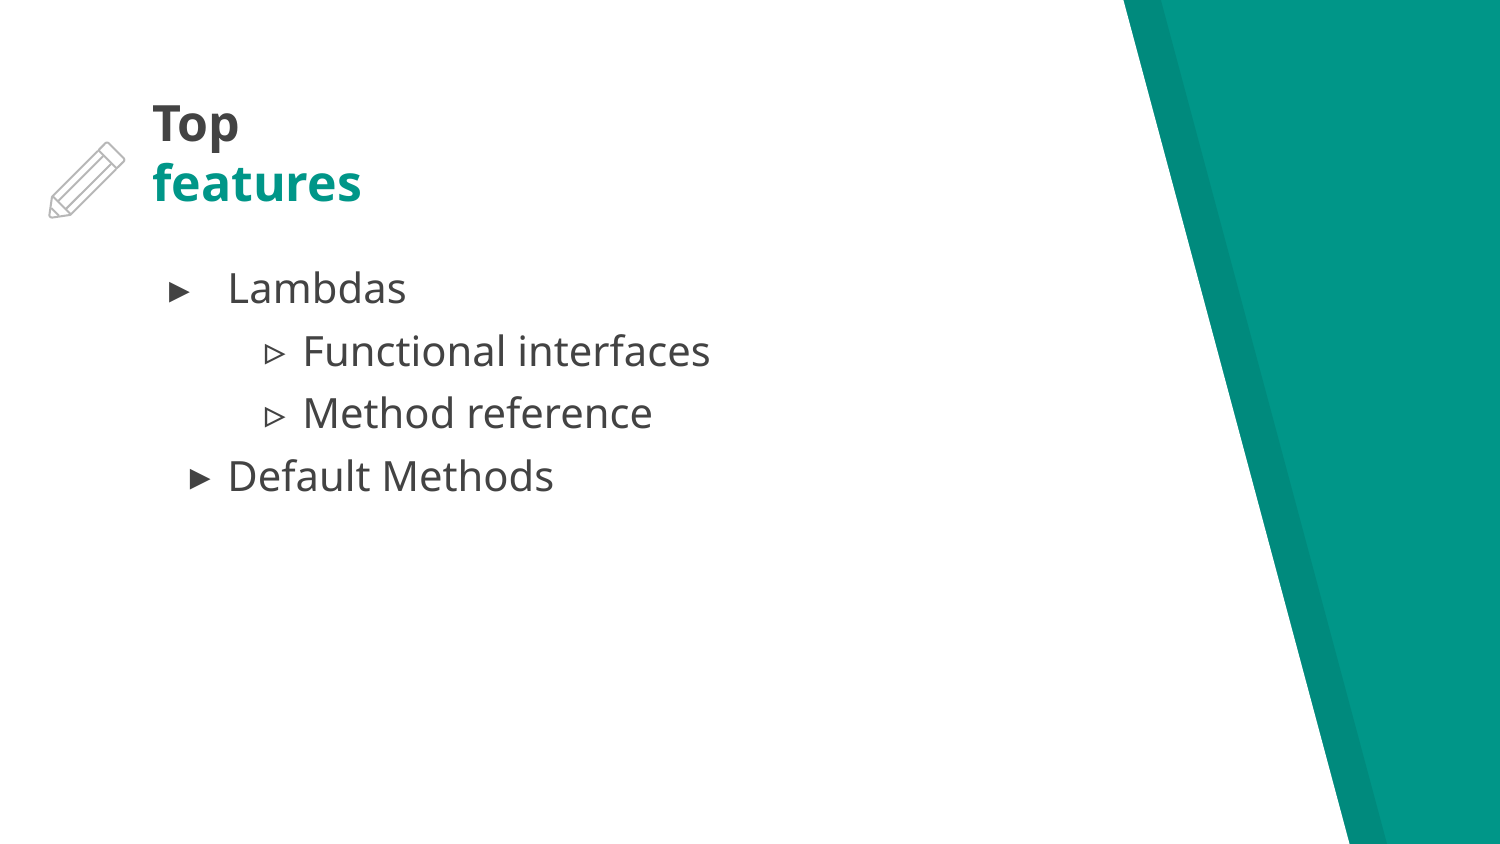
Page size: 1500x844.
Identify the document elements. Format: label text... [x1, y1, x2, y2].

title Top features [137, 146, 1011, 227]
list Lambdas Functional interfaces Method reference Default Methods [137, 246, 1011, 617]
